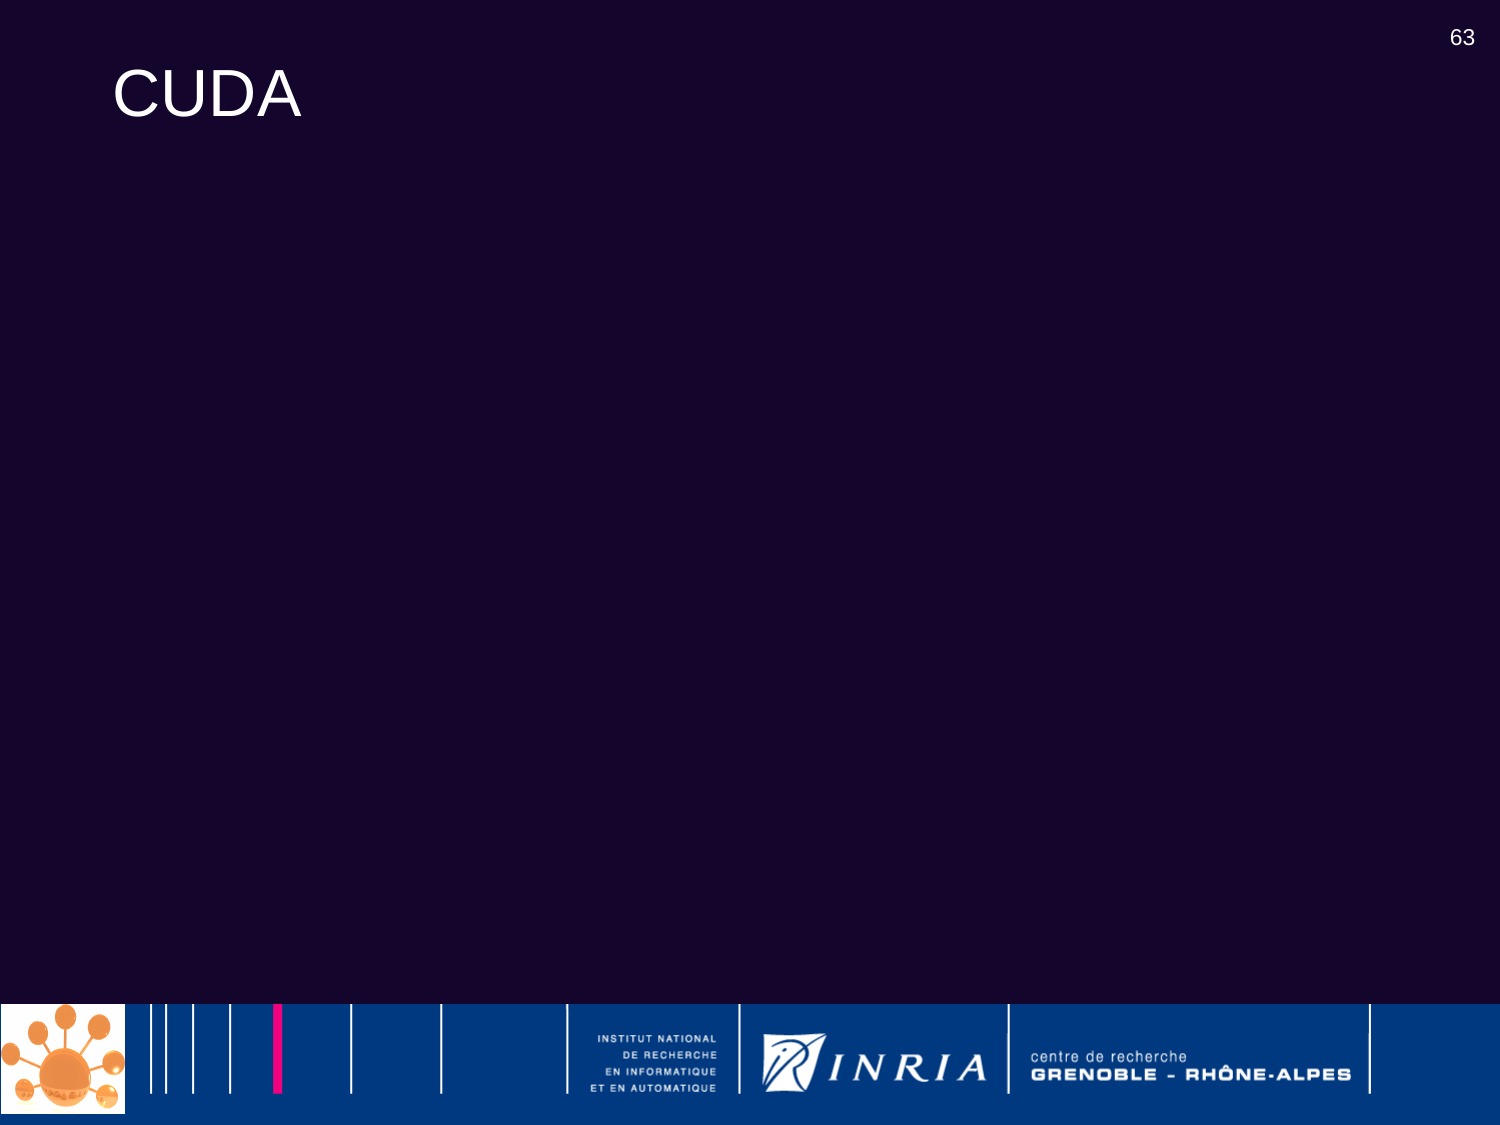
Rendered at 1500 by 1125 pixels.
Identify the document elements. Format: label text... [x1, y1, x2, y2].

title CUDA [112, 0, 1474, 188]
picture [0, 1004, 1500, 1125]
